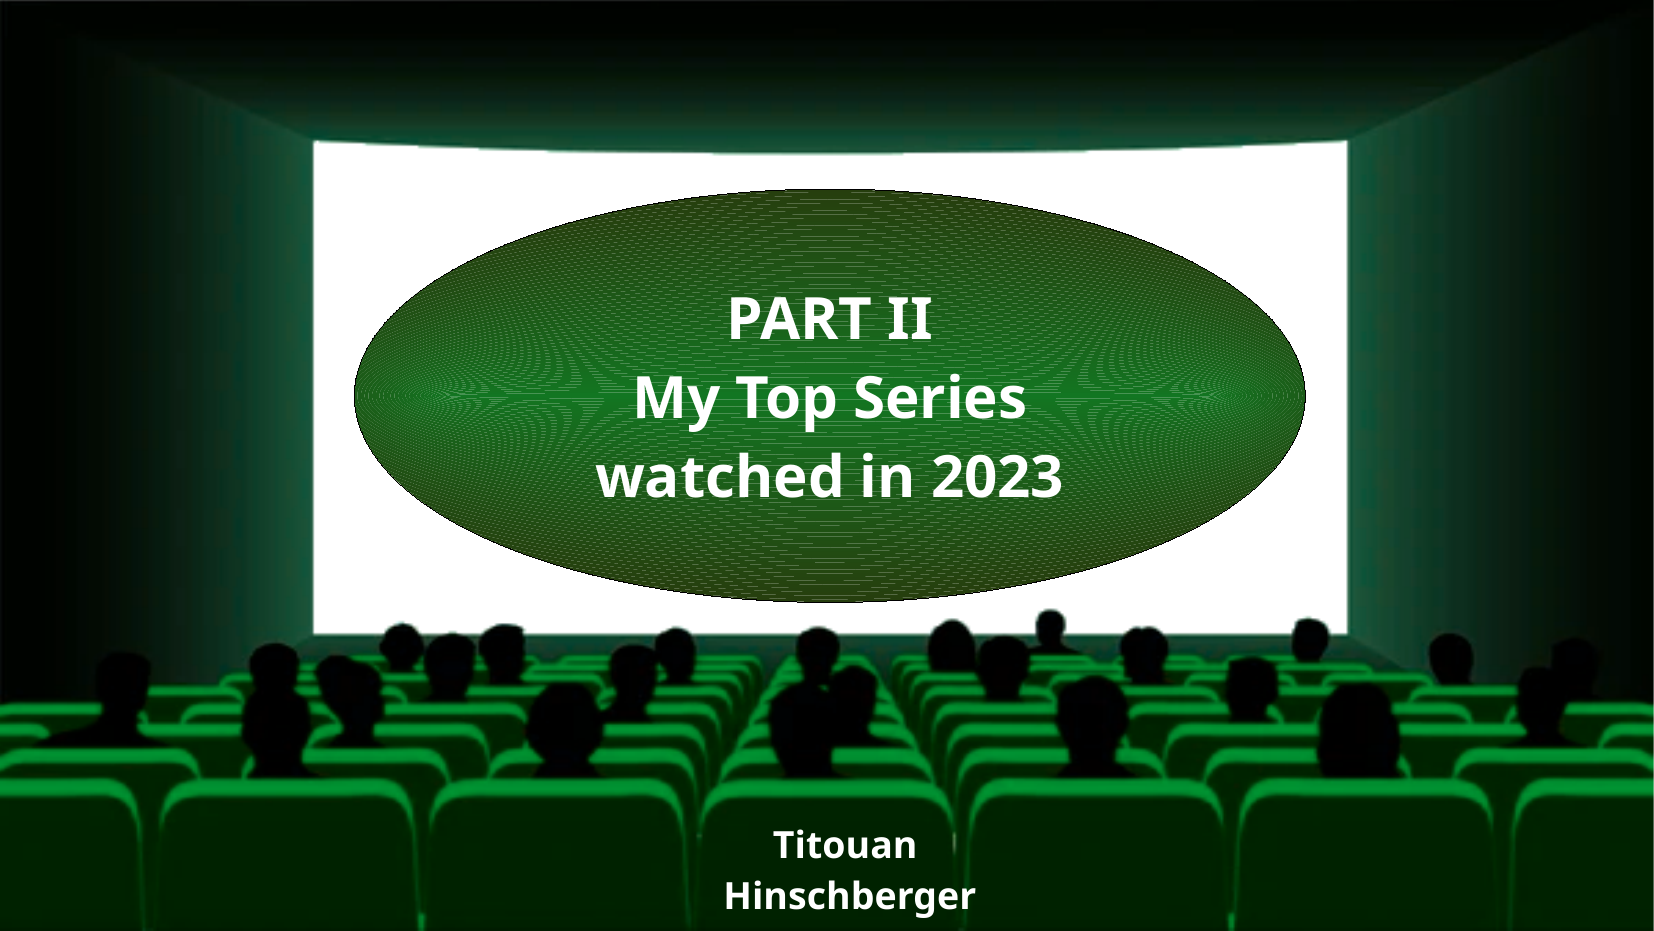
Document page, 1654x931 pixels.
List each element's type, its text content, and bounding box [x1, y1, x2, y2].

text_box PART II My Top Series watched in 2023 [354, 189, 1306, 603]
picture [0, 0, 1654, 931]
